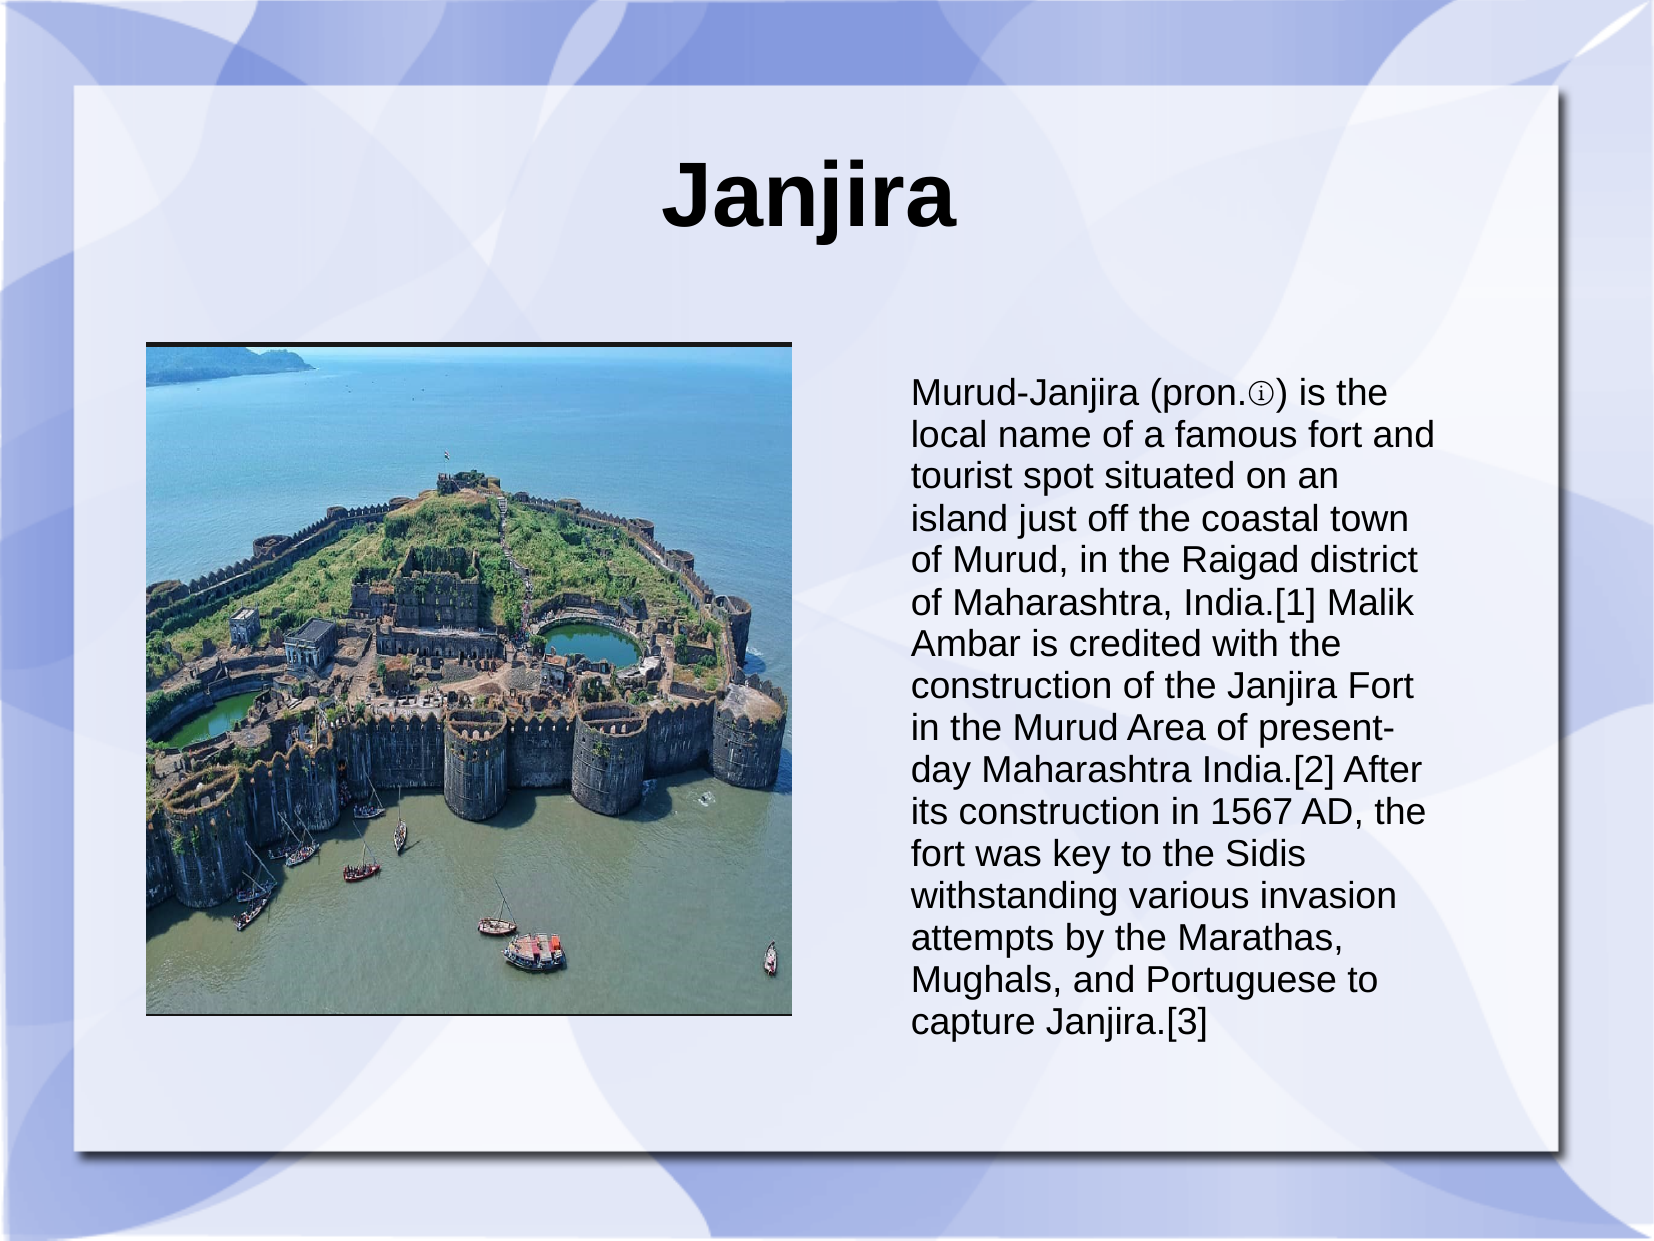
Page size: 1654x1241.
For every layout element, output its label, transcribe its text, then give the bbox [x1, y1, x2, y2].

title Janjira [82, 90, 1536, 298]
picture [0, 0, 1654, 1241]
text_box Murud-Janjira (pron.ⓘ) is the local name of a famous fort and tourist spot situated on an island just off the coastal town of Murud, in the Raigad district of Maharashtra, India.[1] Malik Ambar is credited with the construction of the Janjira Fort in the Murud Area of present-day Maharashtra India.[2] After its construction in 1567 AD, the fort was key to the Sidis withstanding various invasion attempts by the Marathas, Mughals, and Portuguese to capture Janjira.[3] [896, 363, 1453, 1052]
